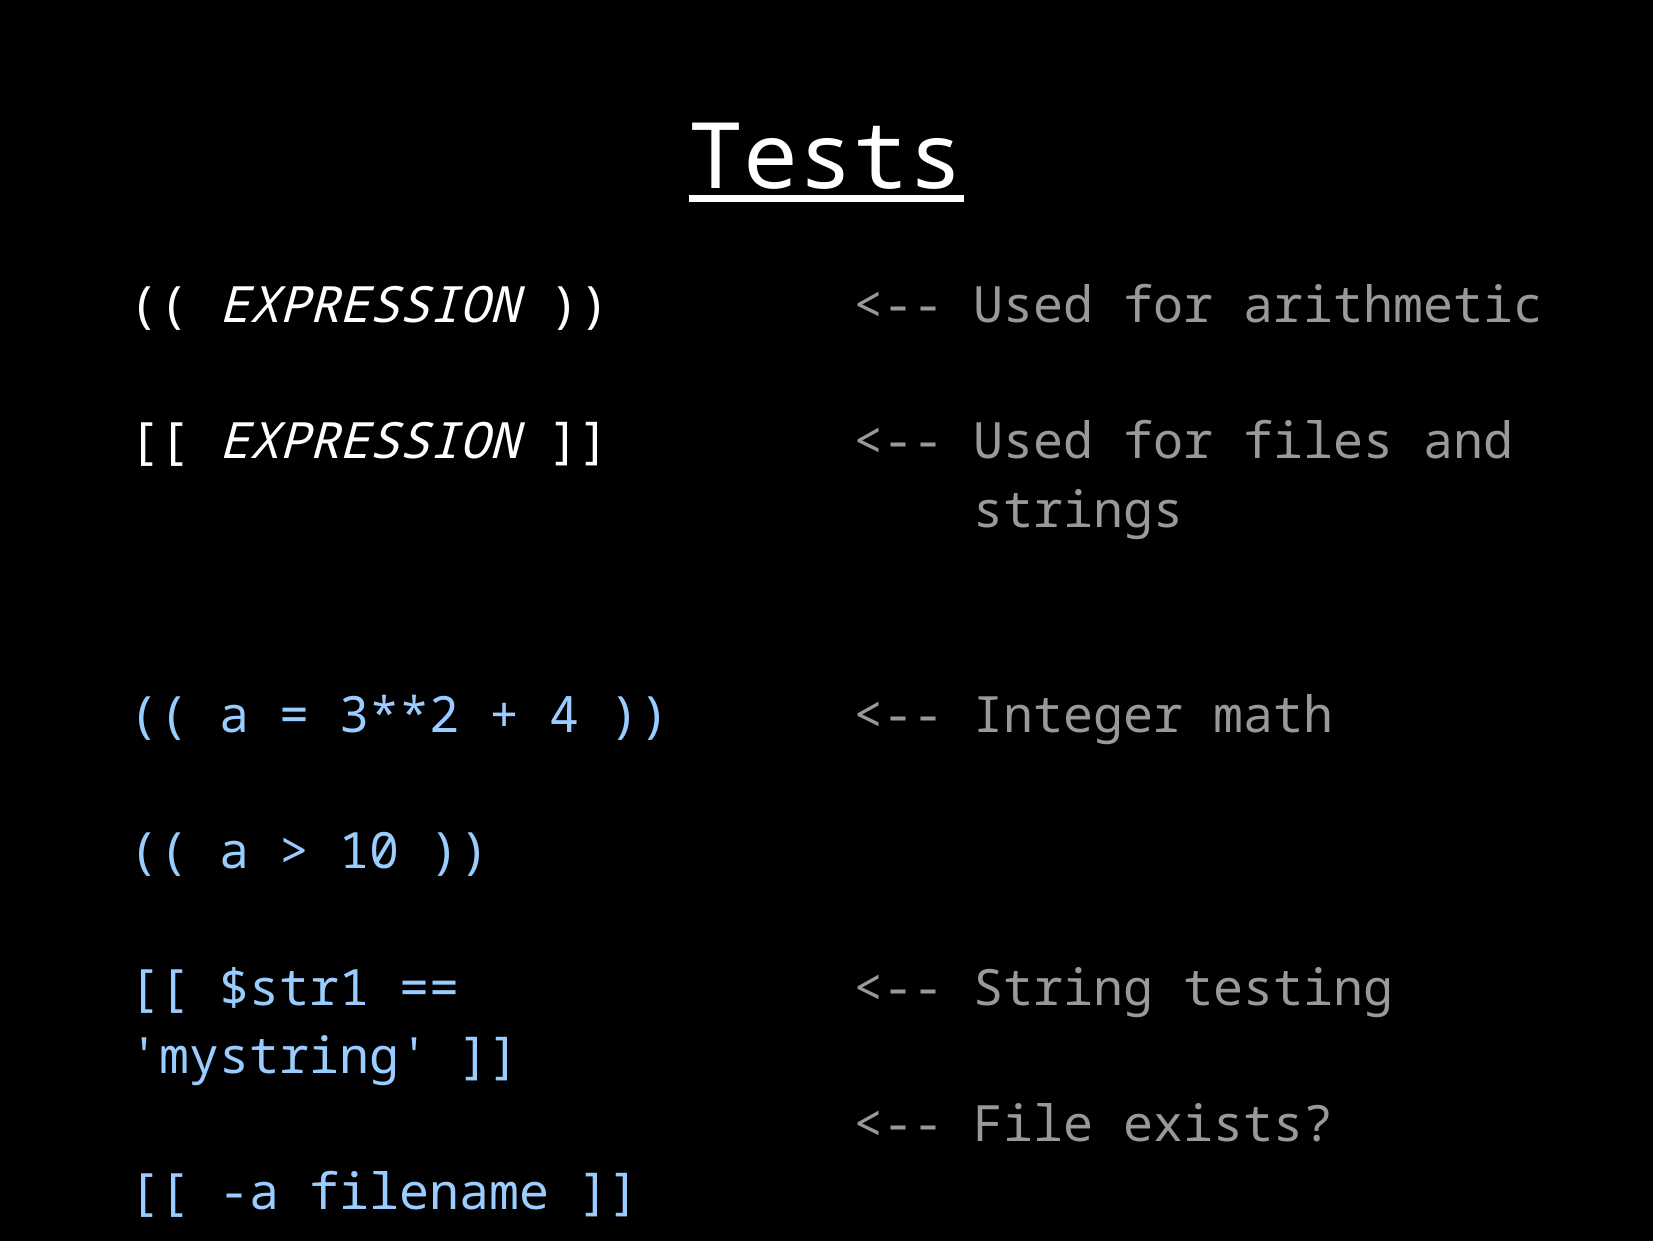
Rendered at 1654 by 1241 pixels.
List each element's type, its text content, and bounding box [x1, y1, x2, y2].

title Tests [82, 49, 1571, 257]
table_header (( EXPRESSION )) [[ EXPRESSION ]] (( a = 3**2 + 4 )) (( a > 10 )) [[ $str1 == 'mystring' ]] [[ -a filename ]] [114, 261, 839, 1241]
table_header <-- Used for arithmetic <-- Used for files and strings <-- Integer math <-- String testing <-- File exists? man bash --> CONDITIONAL EXPRESSIONS [839, 261, 1604, 1241]
